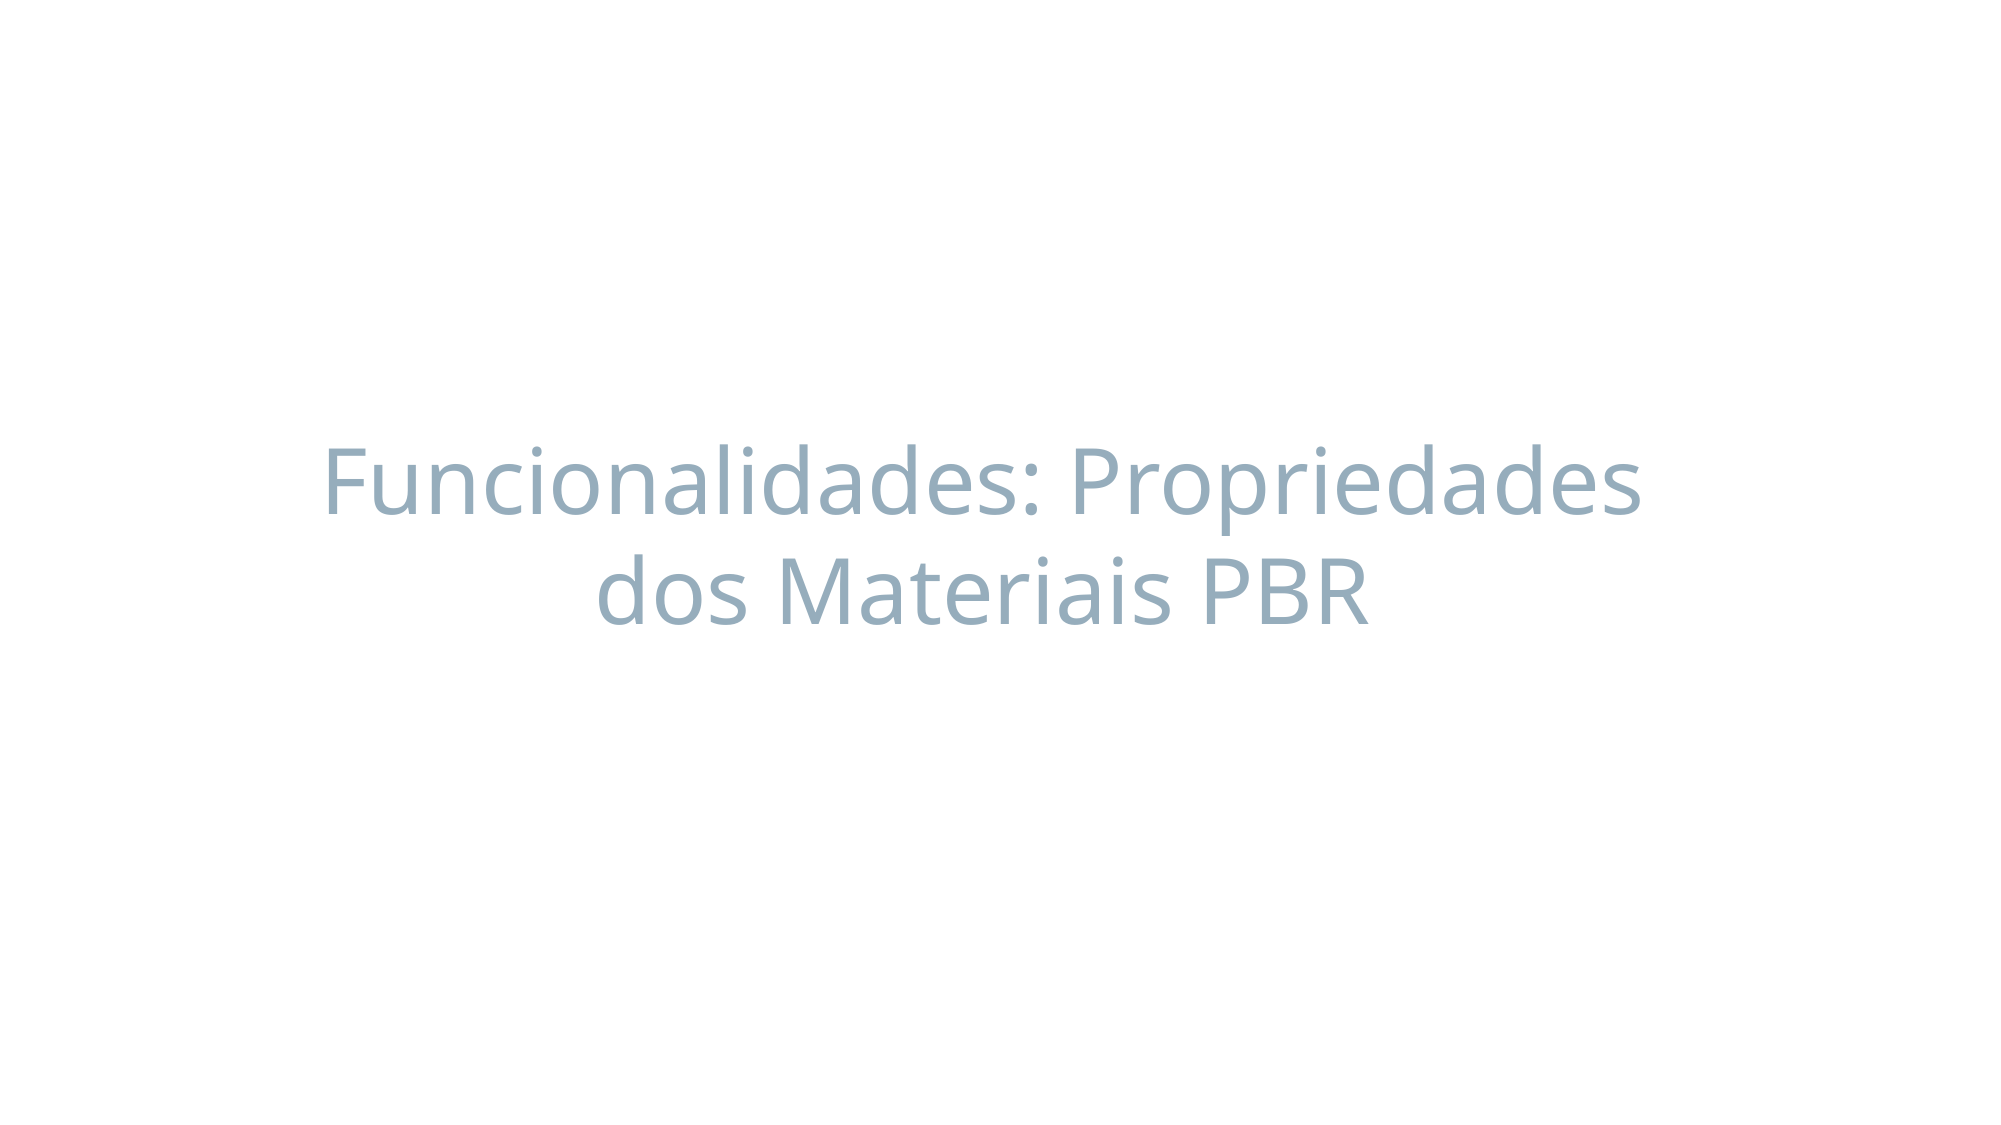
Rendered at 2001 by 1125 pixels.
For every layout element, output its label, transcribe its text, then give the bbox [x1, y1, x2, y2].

title Funcionalidades: Propriedades dos Materiais PBR [264, 474, 1702, 591]
